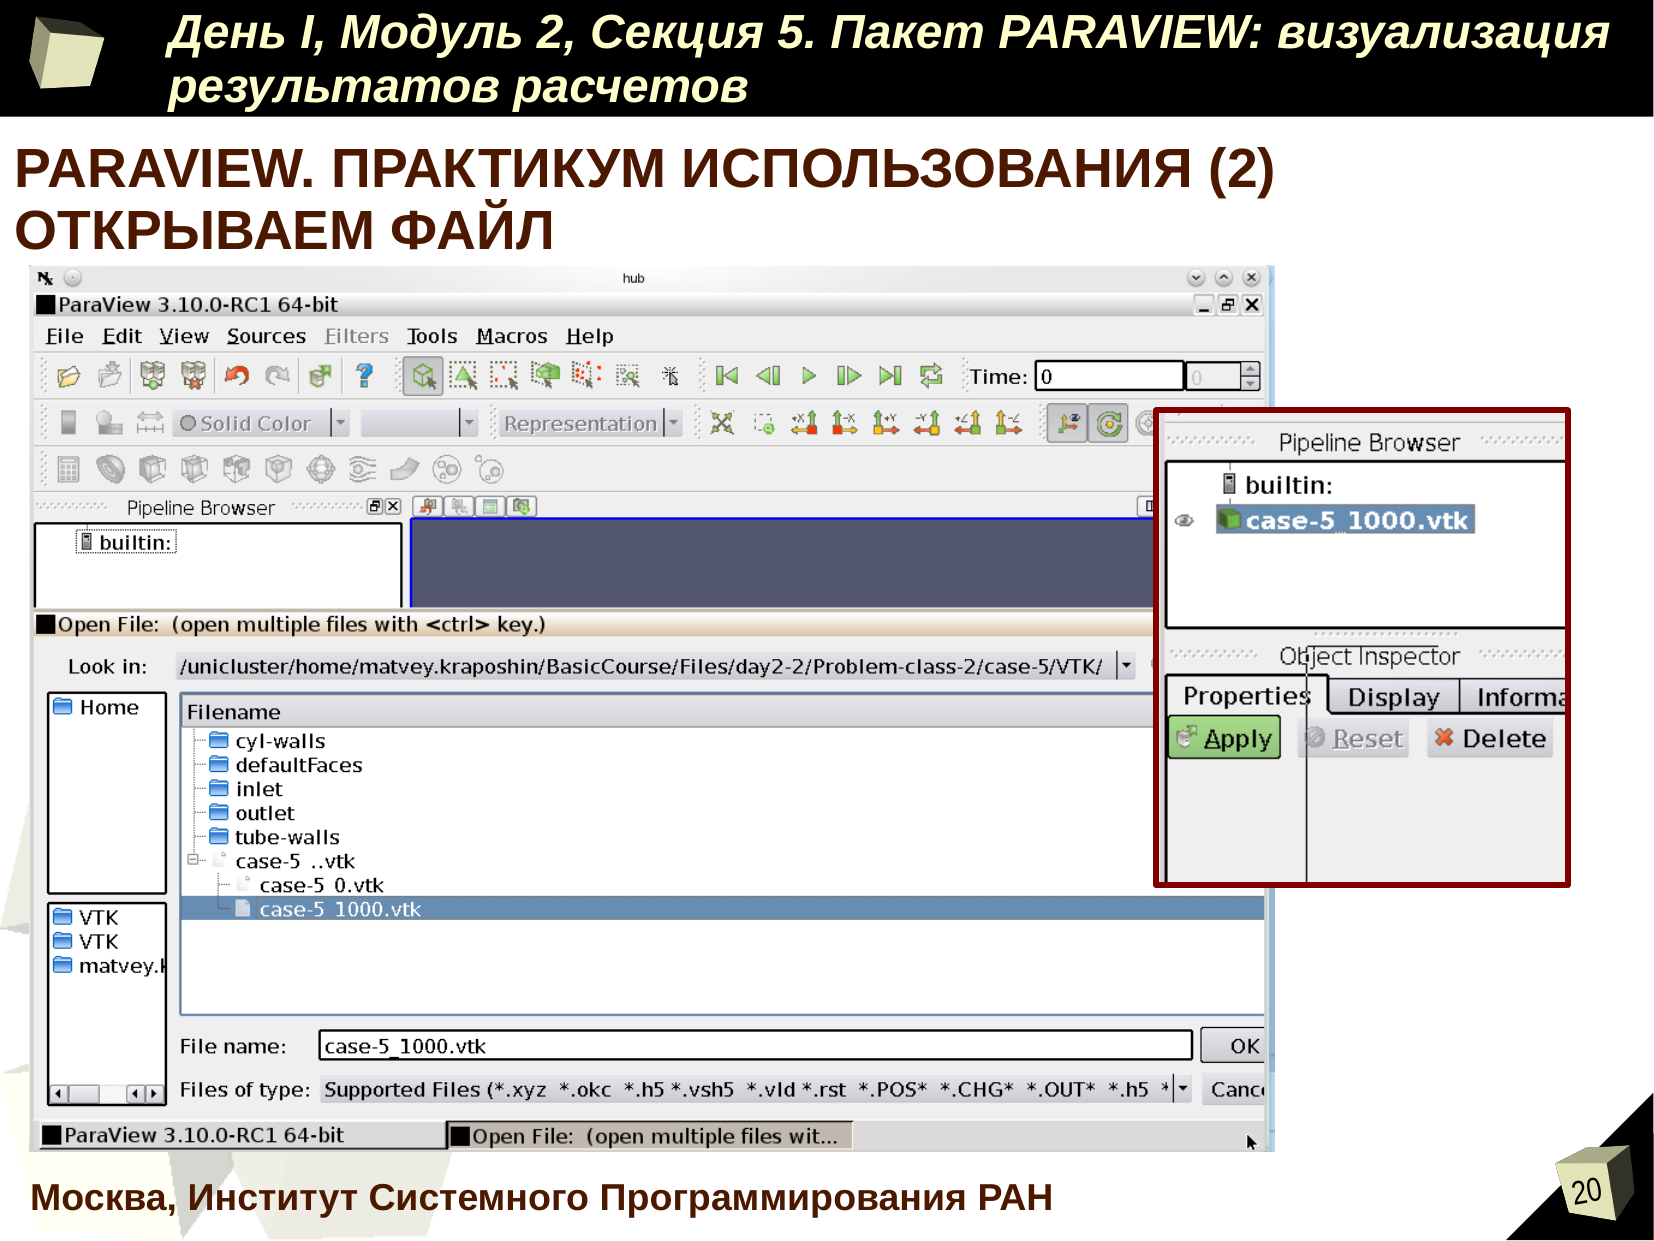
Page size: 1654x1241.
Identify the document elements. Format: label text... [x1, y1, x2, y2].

picture [0, 265, 1275, 1241]
text_box PARAVIEW. ПРАКТИКУМ ИСПОЛЬЗОВАНИЯ (2) ОТКРЫВАЕМ ФАЙЛ [0, 130, 1654, 269]
picture [464, 1193, 472, 1198]
picture [1159, 413, 1565, 883]
